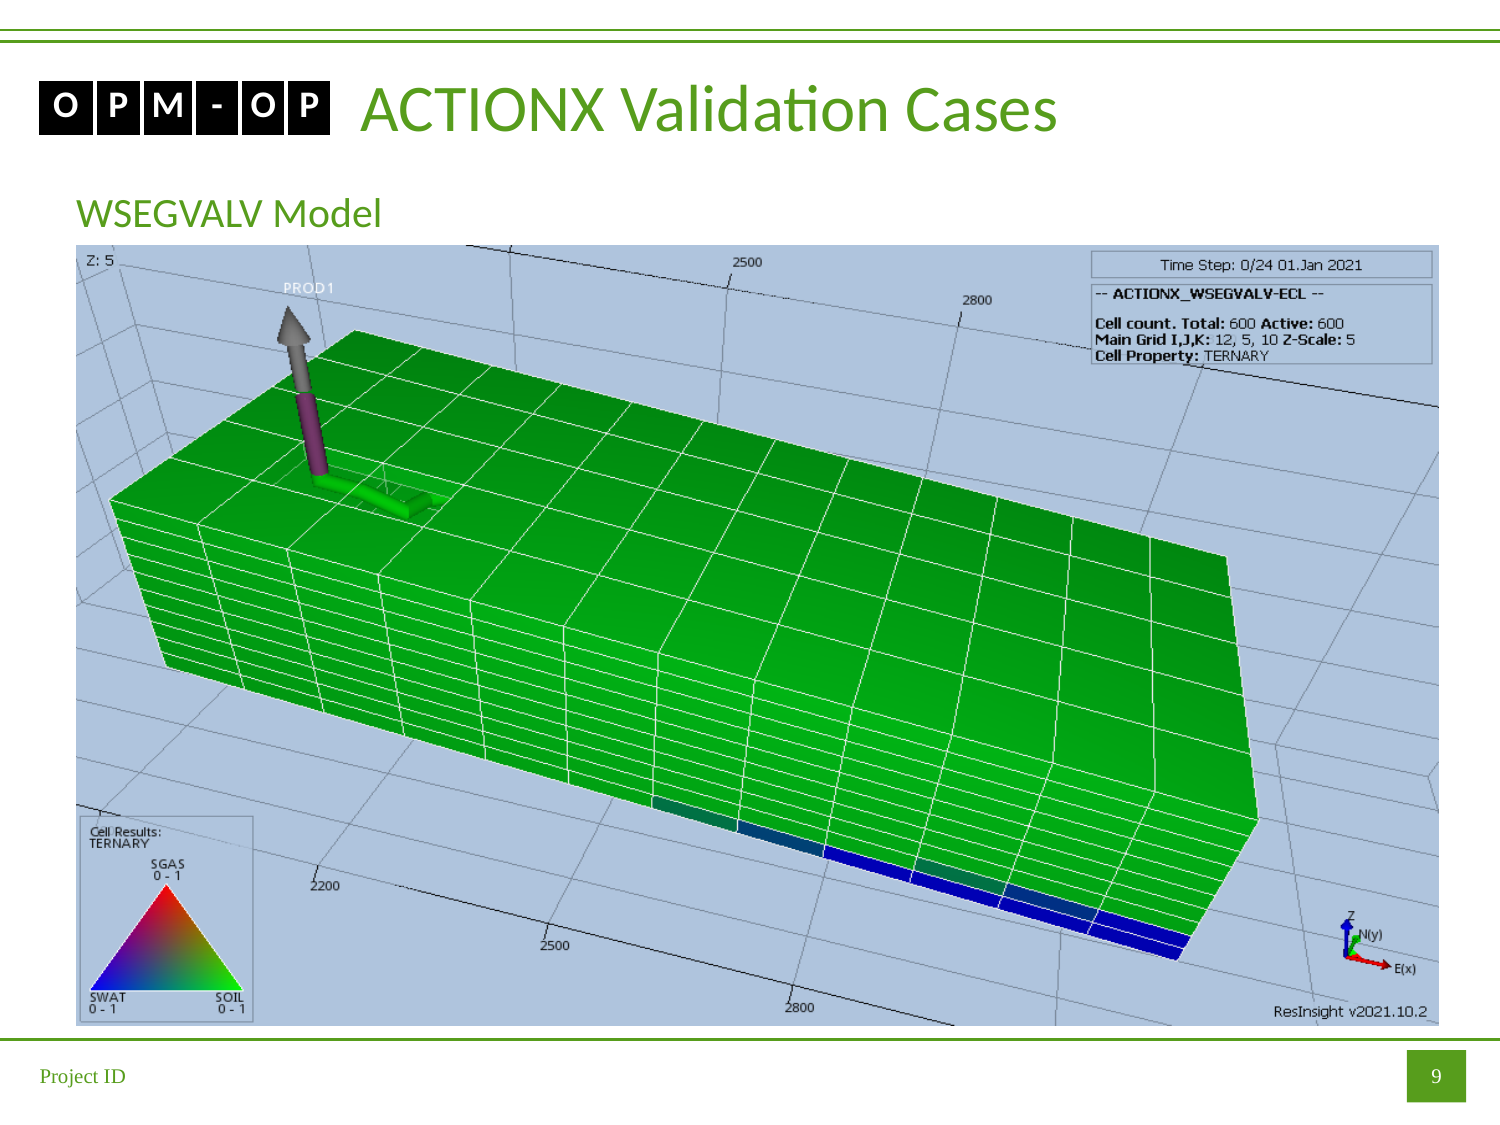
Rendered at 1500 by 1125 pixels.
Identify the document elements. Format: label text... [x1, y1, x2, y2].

list WSEGVALV Model [76, 196, 1427, 245]
title ACTIONX Validation Cases [360, 77, 1425, 153]
picture [76, 245, 1439, 1026]
